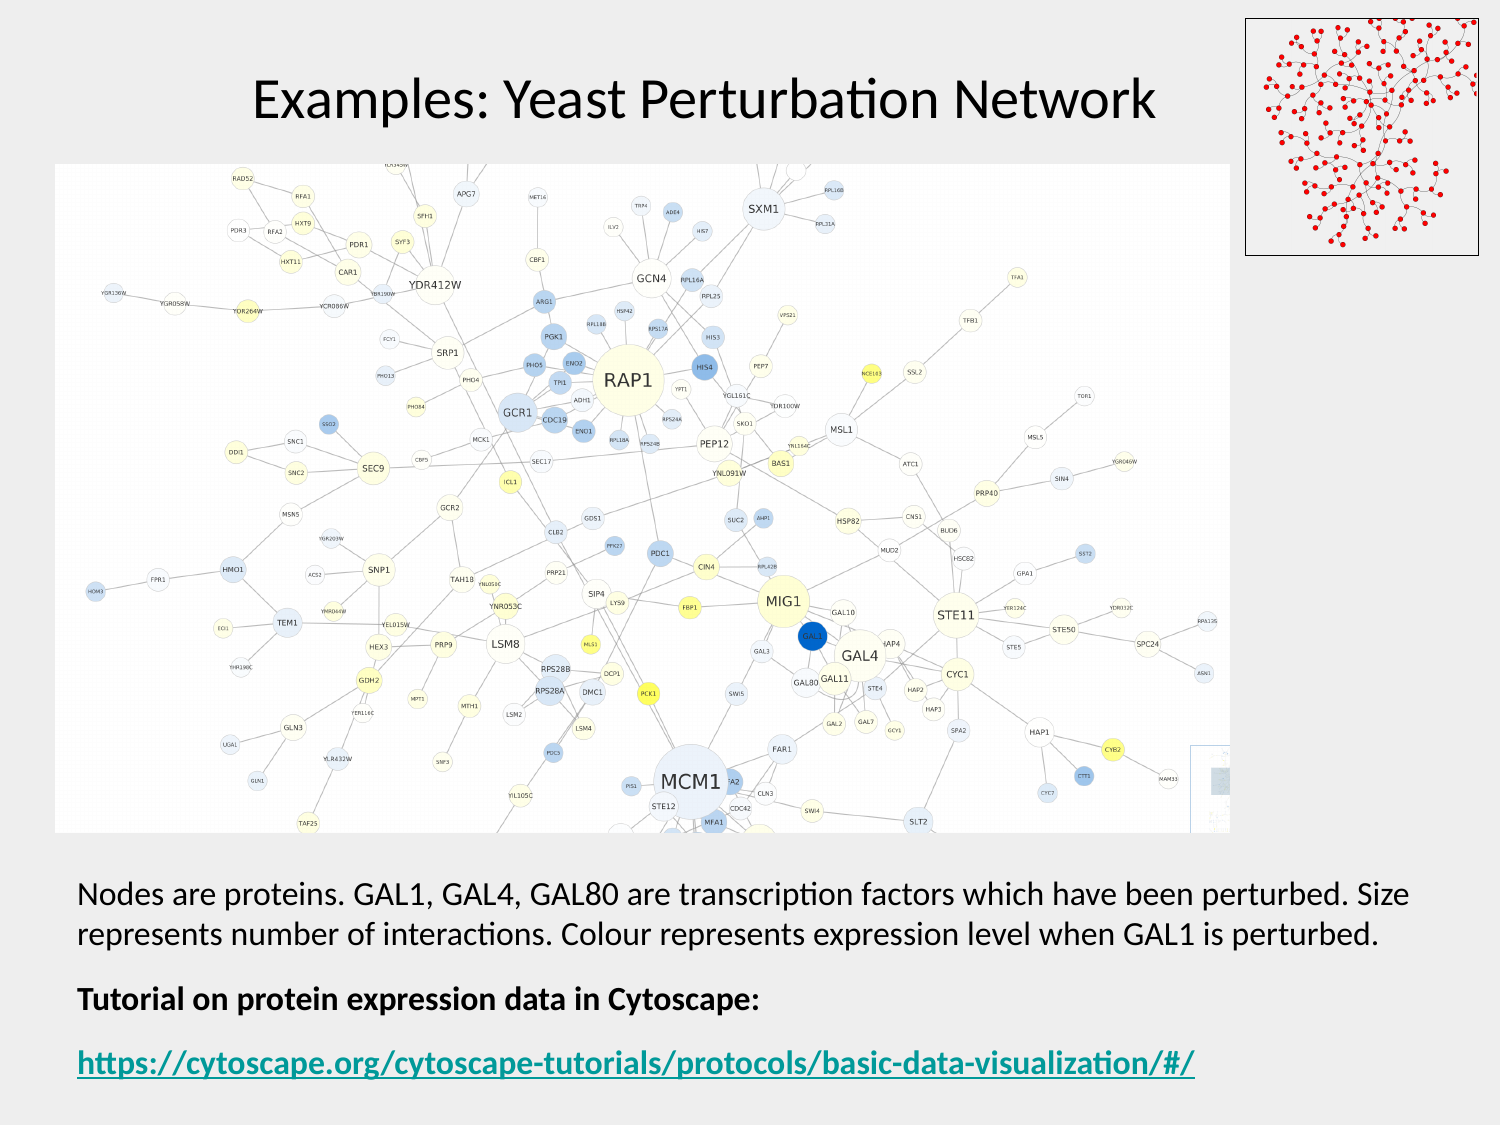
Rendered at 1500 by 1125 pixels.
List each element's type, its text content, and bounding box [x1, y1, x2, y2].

picture [1246, 19, 1478, 255]
text_box Nodes are proteins. GAL1, GAL4, GAL80 are transcription factors which have been perturbed. Size represents number of interactions. Colour represents expression level when GAL1 is perturbed. Tutorial on protein expression data in Cytoscape: https://cytoscape.org/cytoscape-tutorials/protocols/basic-data-visualization/#/ [77, 871, 1472, 1082]
picture [55, 164, 1230, 833]
text_box Examples: Yeast Perturbation Network [30, 59, 1380, 130]
